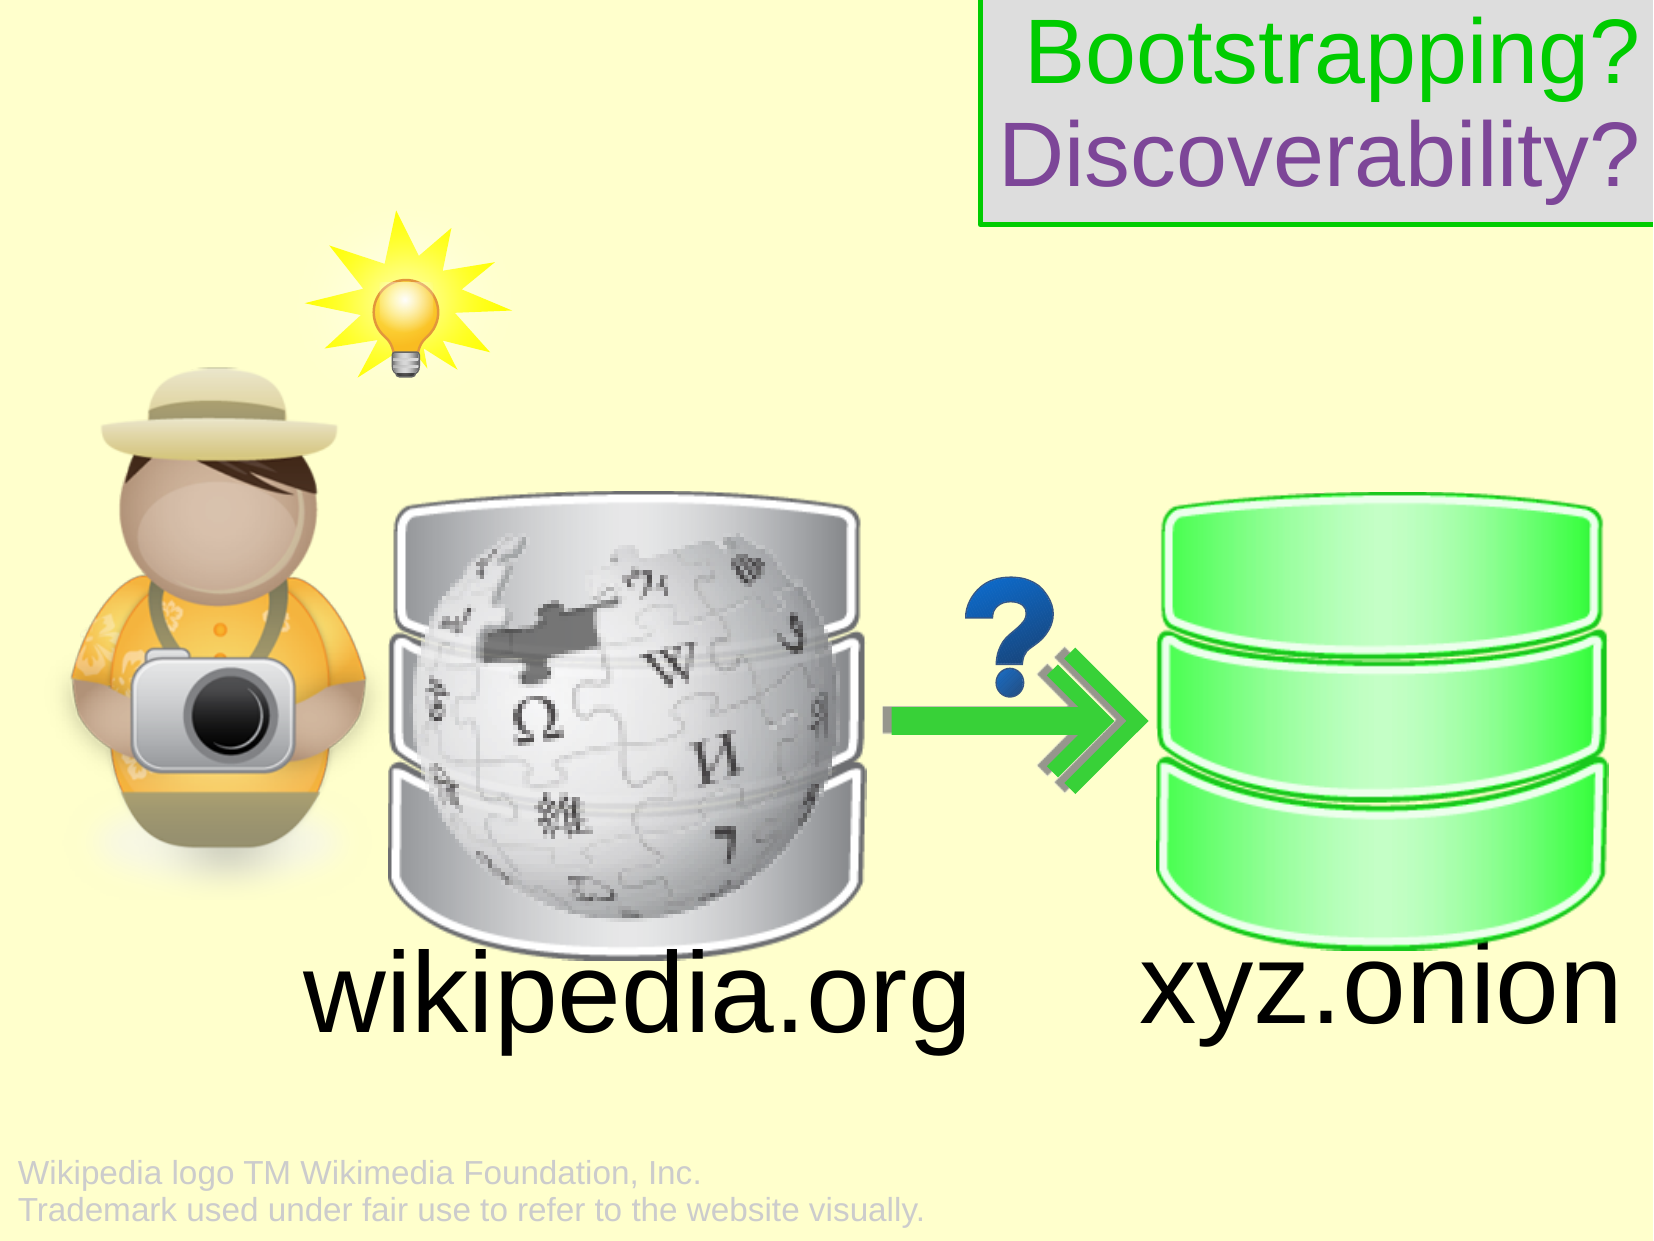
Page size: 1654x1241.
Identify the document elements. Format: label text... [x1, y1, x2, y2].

picture [15, 176, 867, 927]
title Bootstrapping? Discoverability? [982, 0, 1642, 258]
text_box [1642, 0, 1653, 225]
text_box Wikipedia logo TM Wikimedia Foundation, Inc. Trademark used under fair use to refer to the website visually. [3, 1147, 1621, 1236]
picture [883, 492, 1609, 951]
text_box xyz.onion [1124, 912, 1639, 1066]
text_box wikipedia.org [288, 920, 988, 1074]
